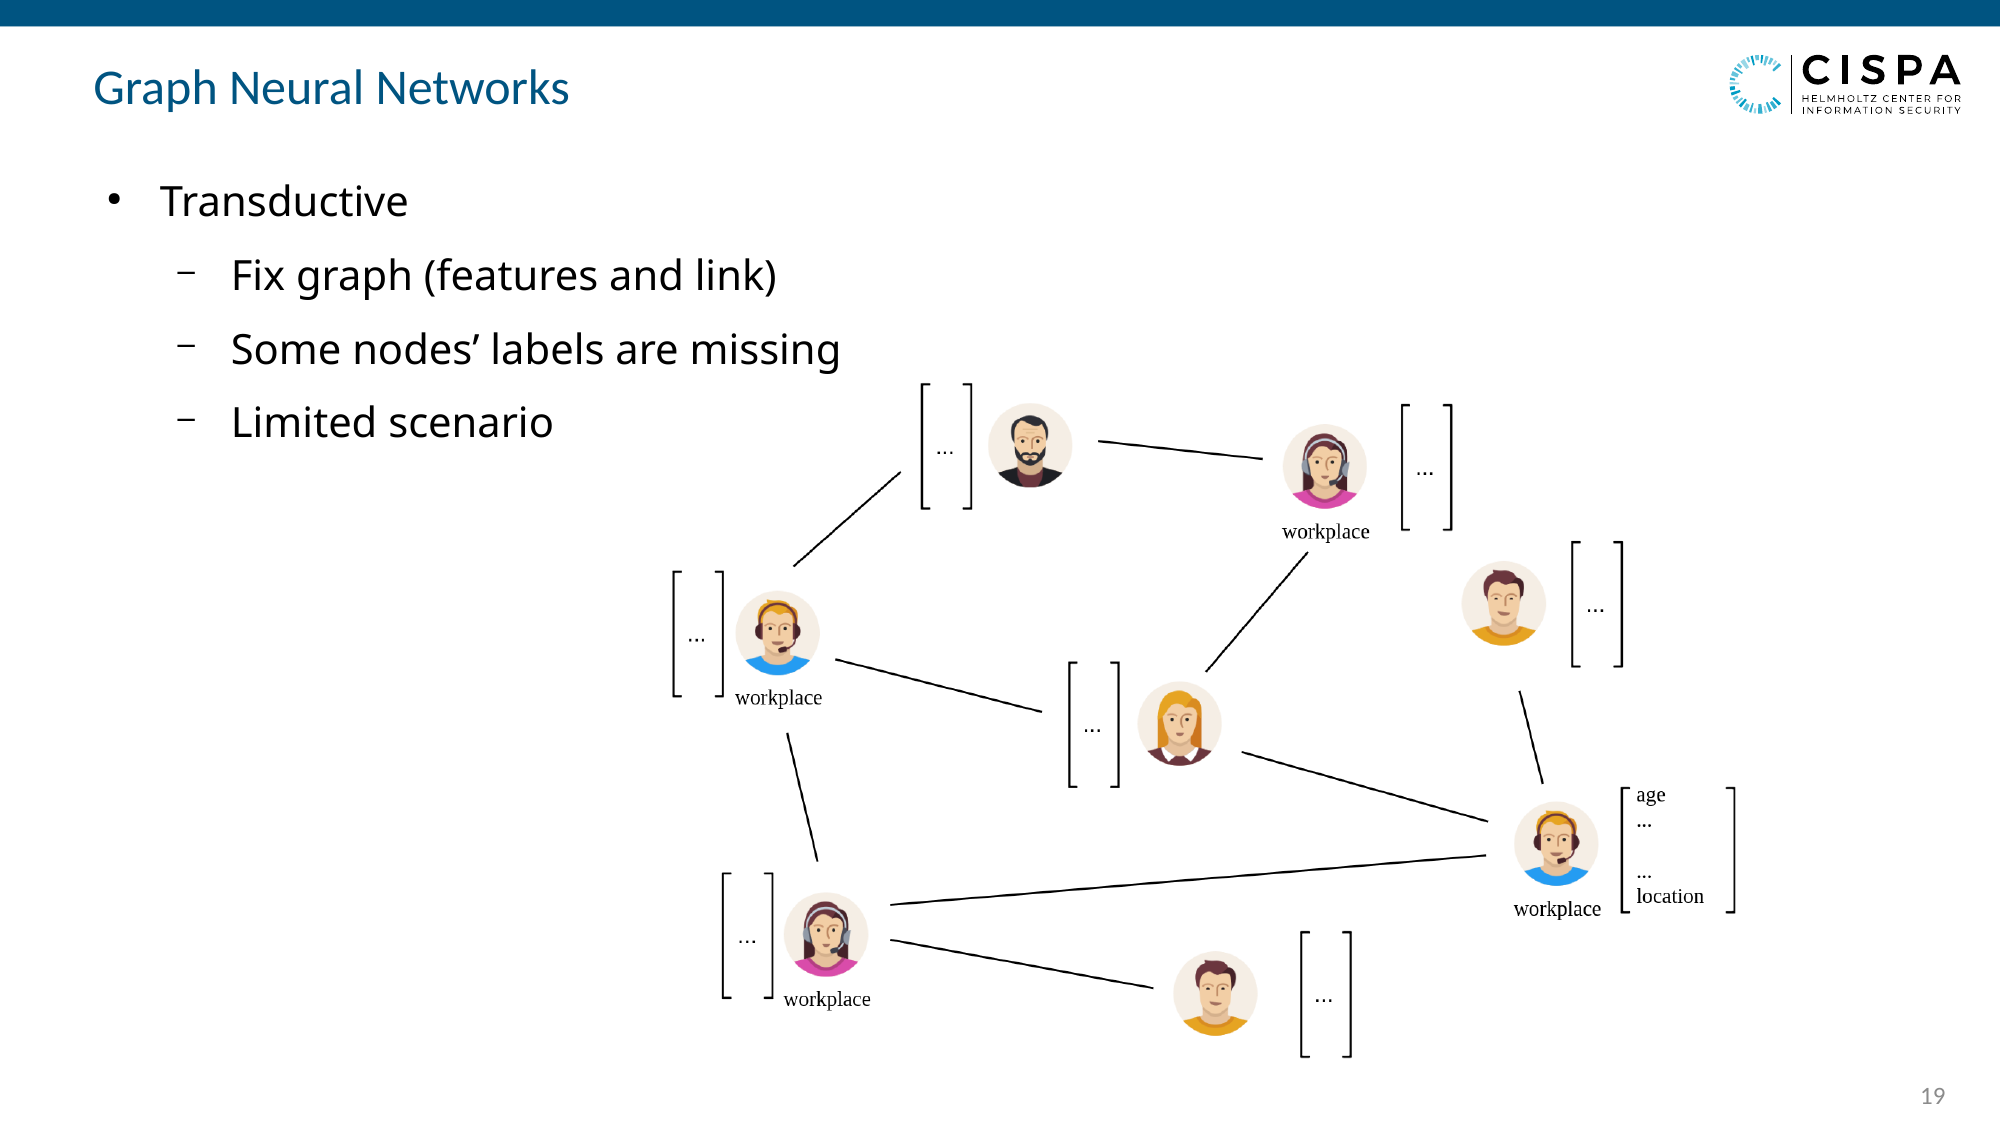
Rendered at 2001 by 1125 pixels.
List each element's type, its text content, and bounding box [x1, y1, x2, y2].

list Transductive Fix graph (features and link) Some nodes’ labels are missing Limited scenario [78, 170, 1922, 1024]
picture [630, 1024, 1771, 1088]
title Graph Neural Networks [78, 38, 1699, 131]
slide_number <number> [1870, 1065, 1961, 1125]
